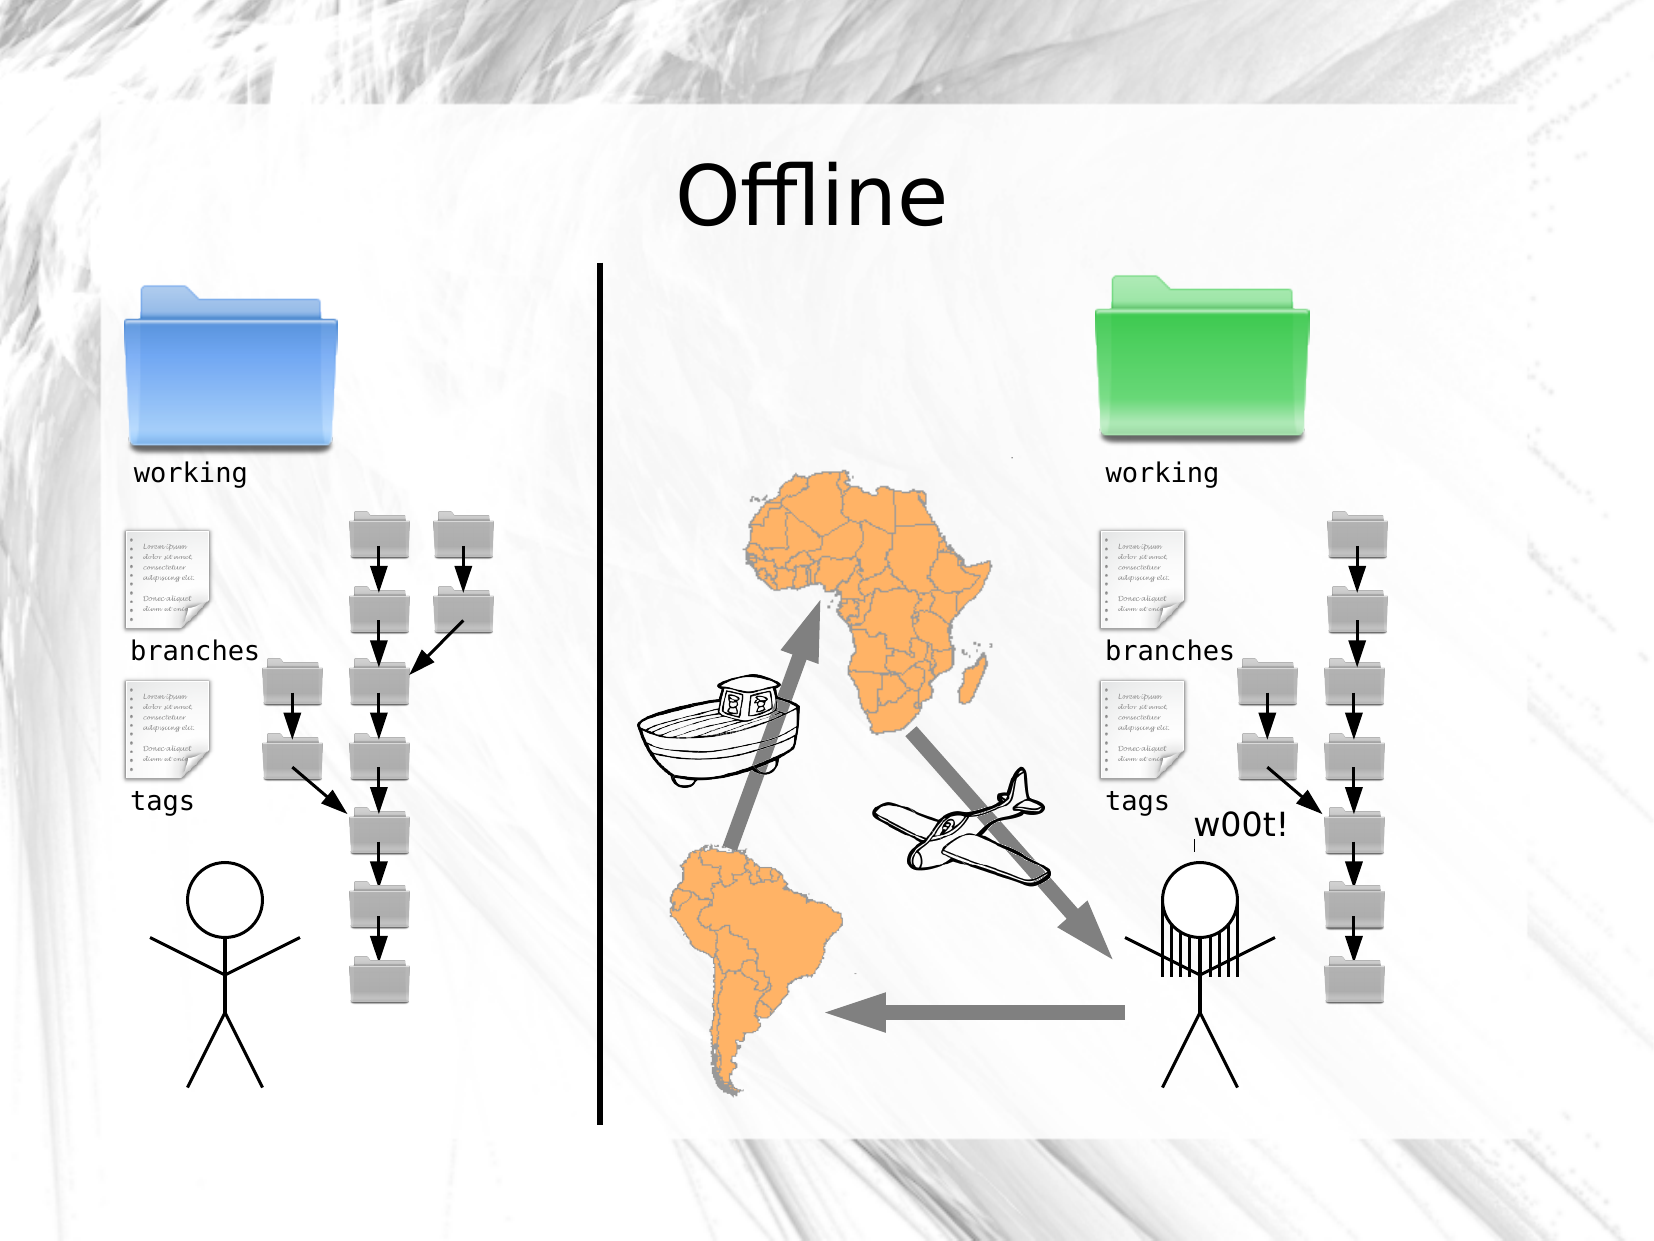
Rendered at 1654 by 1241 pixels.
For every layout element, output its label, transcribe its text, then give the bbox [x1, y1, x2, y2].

title Offline [118, 112, 1506, 281]
text_box branches [1090, 627, 1251, 676]
text_box branches [115, 627, 276, 676]
text_box [1162, 862, 1238, 938]
text_box working [119, 450, 263, 497]
text_box tags [115, 777, 273, 826]
text_box tags [1090, 777, 1248, 826]
text_box working [1090, 450, 1235, 497]
text_box w00t! [1178, 798, 1305, 852]
picture [0, 0, 1654, 1241]
